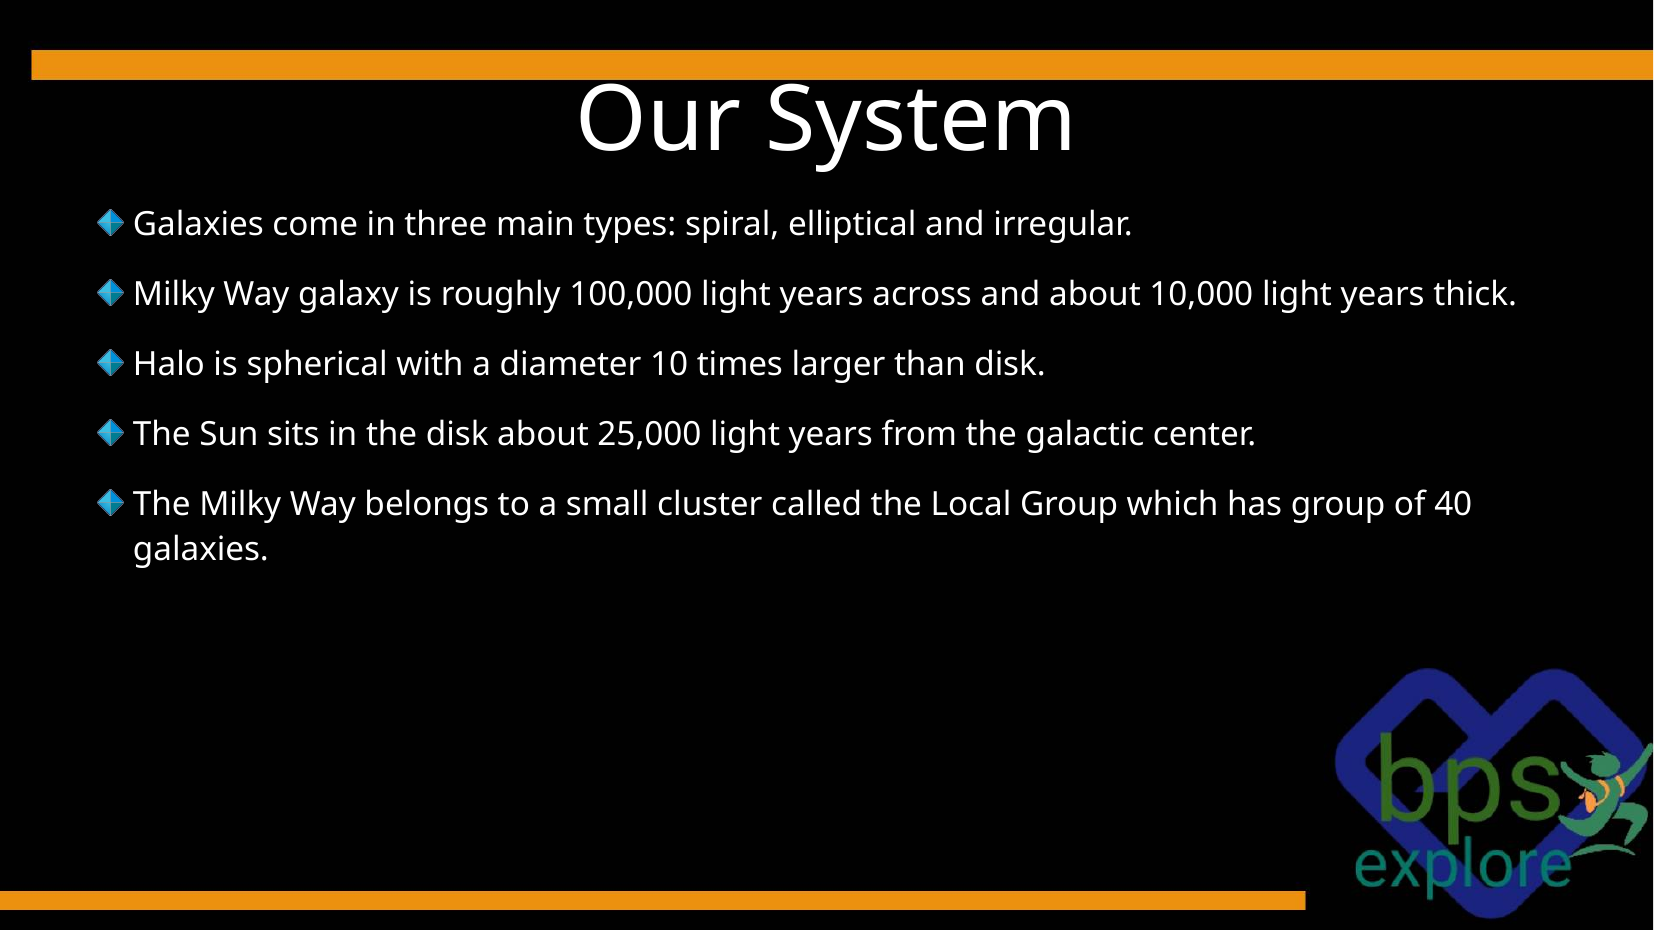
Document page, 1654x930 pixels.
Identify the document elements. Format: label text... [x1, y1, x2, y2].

title Our System [82, 37, 1571, 193]
picture [0, 0, 1654, 930]
text_box Galaxies come in three main types: spiral, elliptical and irregular. Milky Way galaxy is roughly 100,000 light years across and about 10,000 light years thick. Halo is spherical with a diameter 10 times larger than disk. The Sun sits in the disk about 25,000 light years from the galactic center. The Milky Way belongs to a small cluster called the Local Group which has group of 40 galaxies. [82, 192, 1552, 804]
